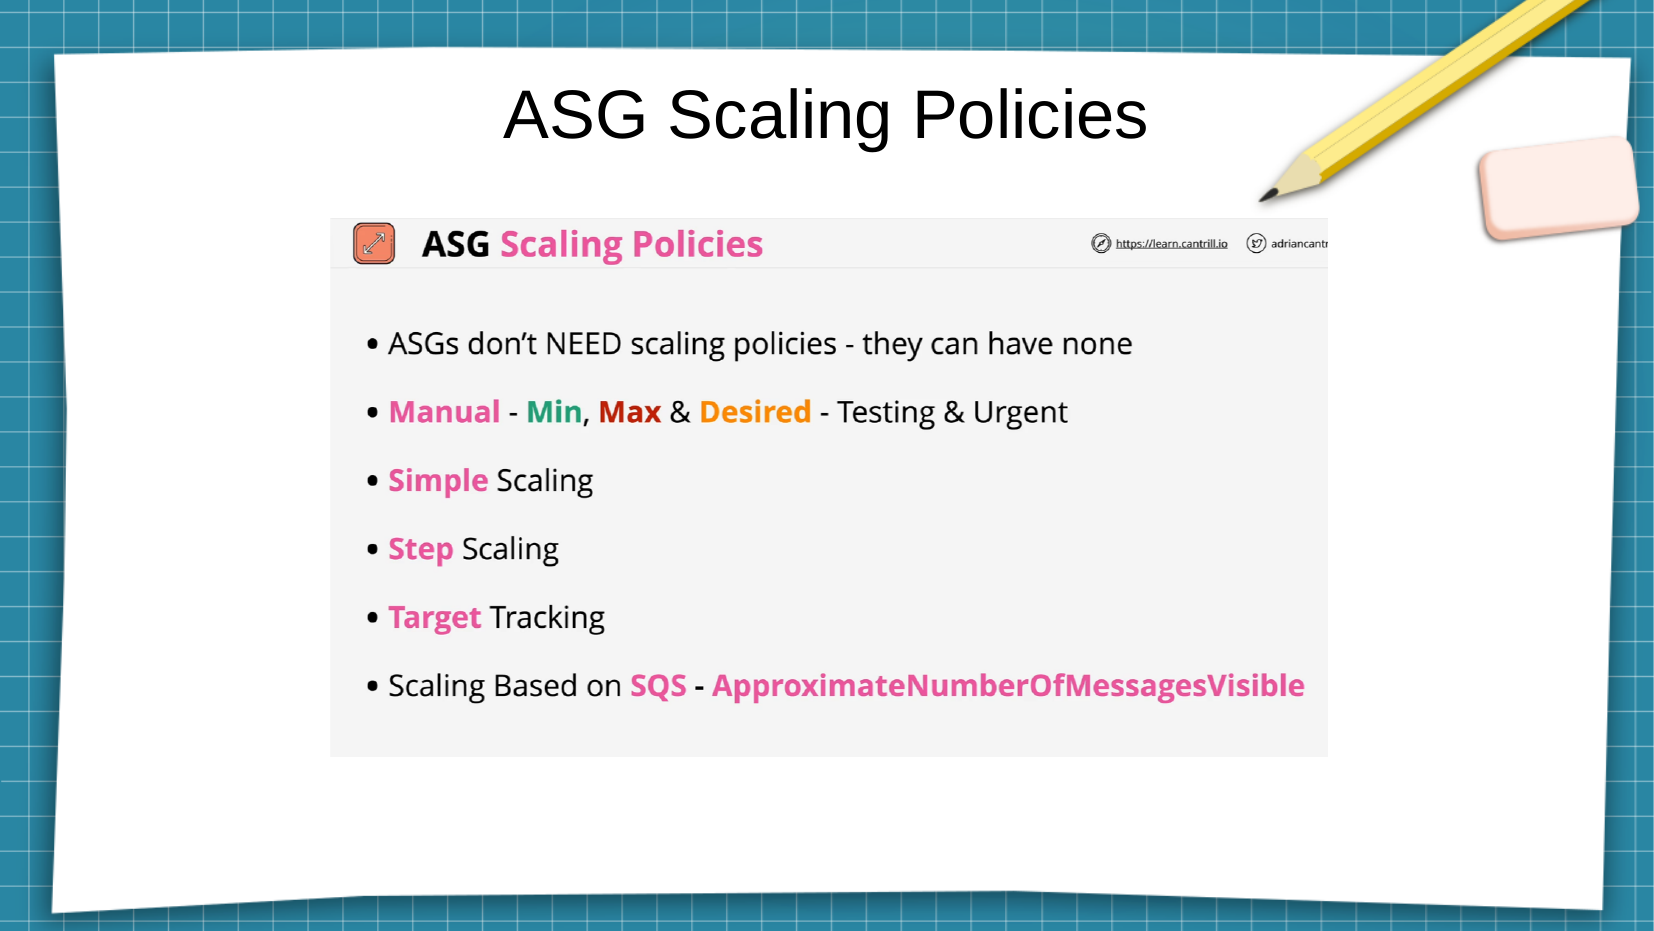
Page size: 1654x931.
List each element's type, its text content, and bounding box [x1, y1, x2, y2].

title ASG Scaling Policies [82, 37, 1571, 193]
picture [0, 0, 1654, 931]
